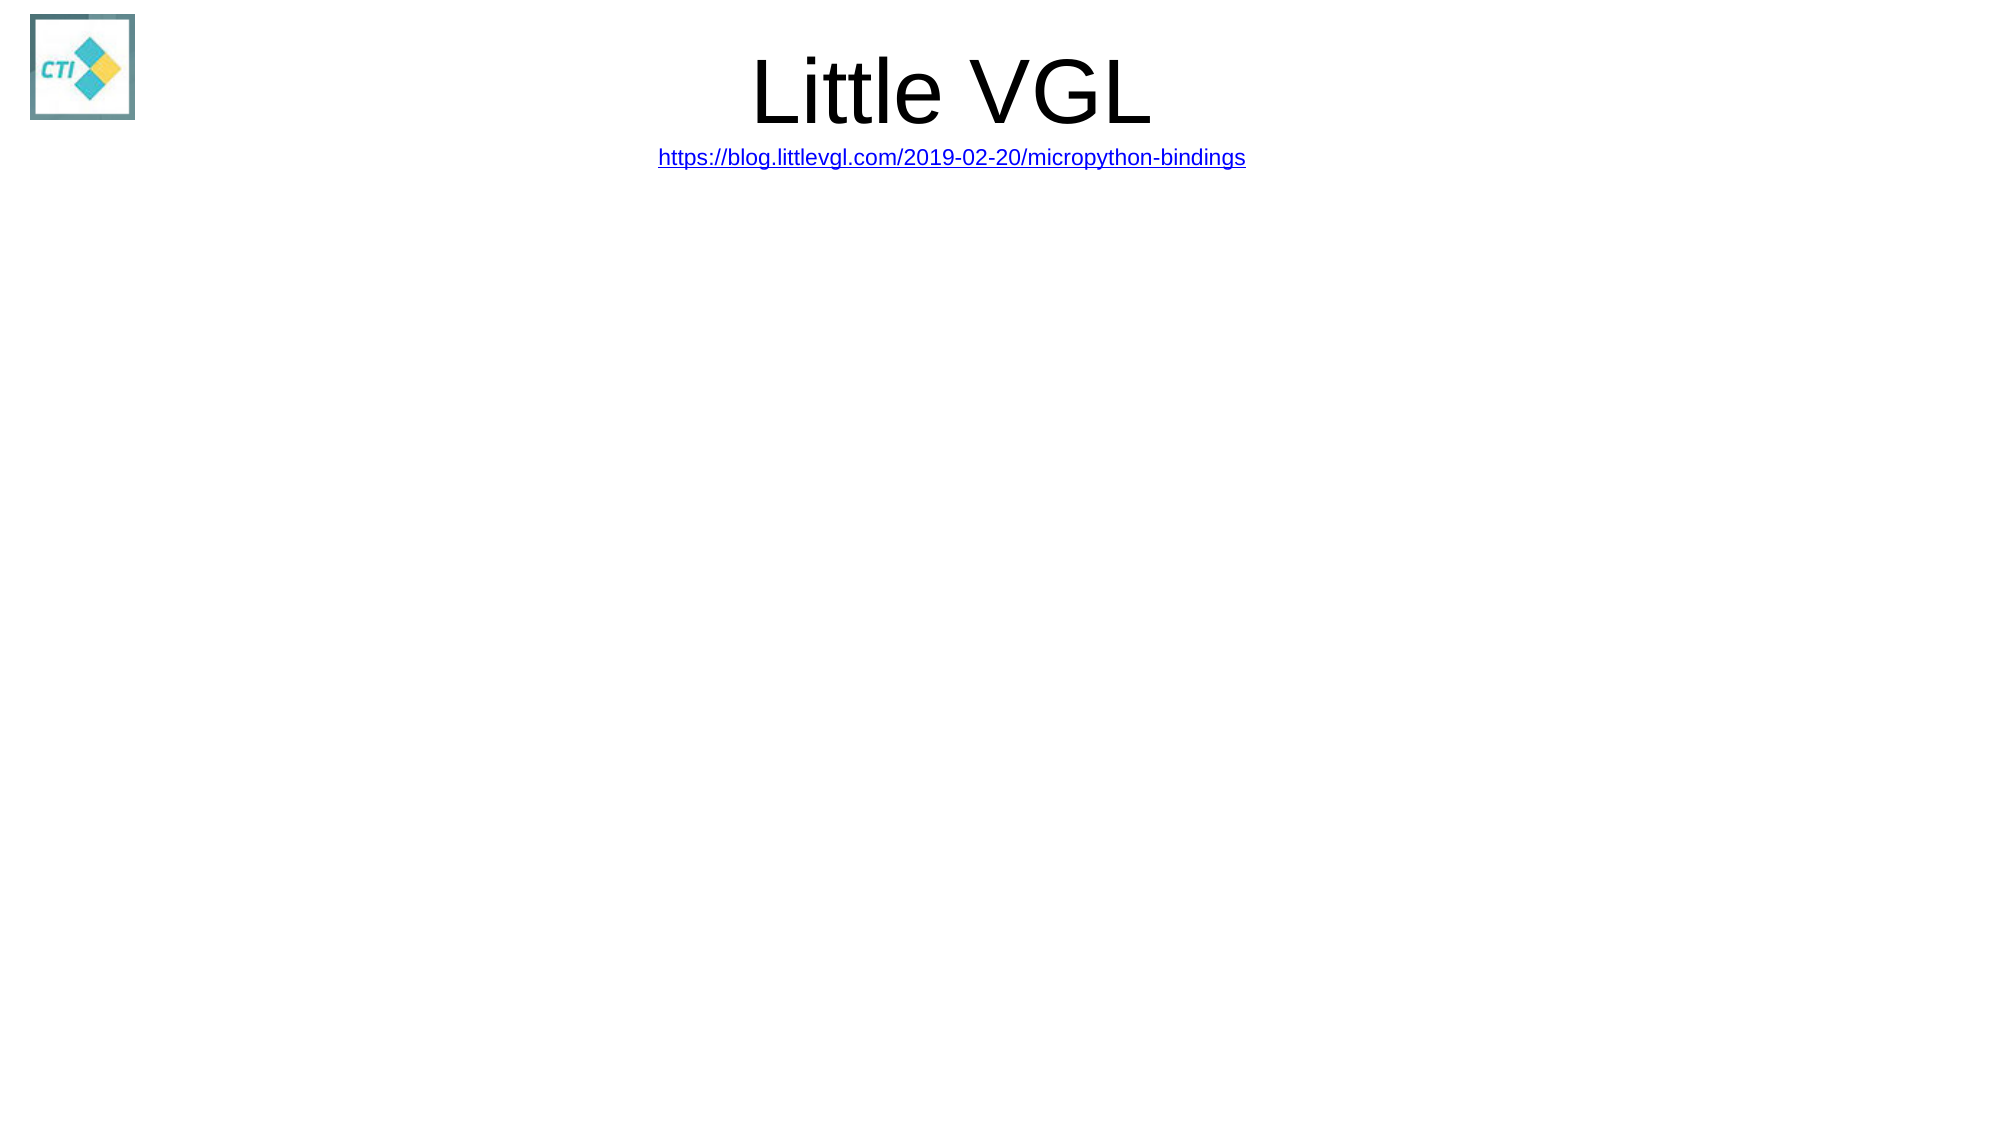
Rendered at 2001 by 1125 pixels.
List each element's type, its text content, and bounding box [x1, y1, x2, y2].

text_box Little VGL https://blog.littlevgl.com/2019-02-20/micropython-bindings [0, 7, 1665, 195]
